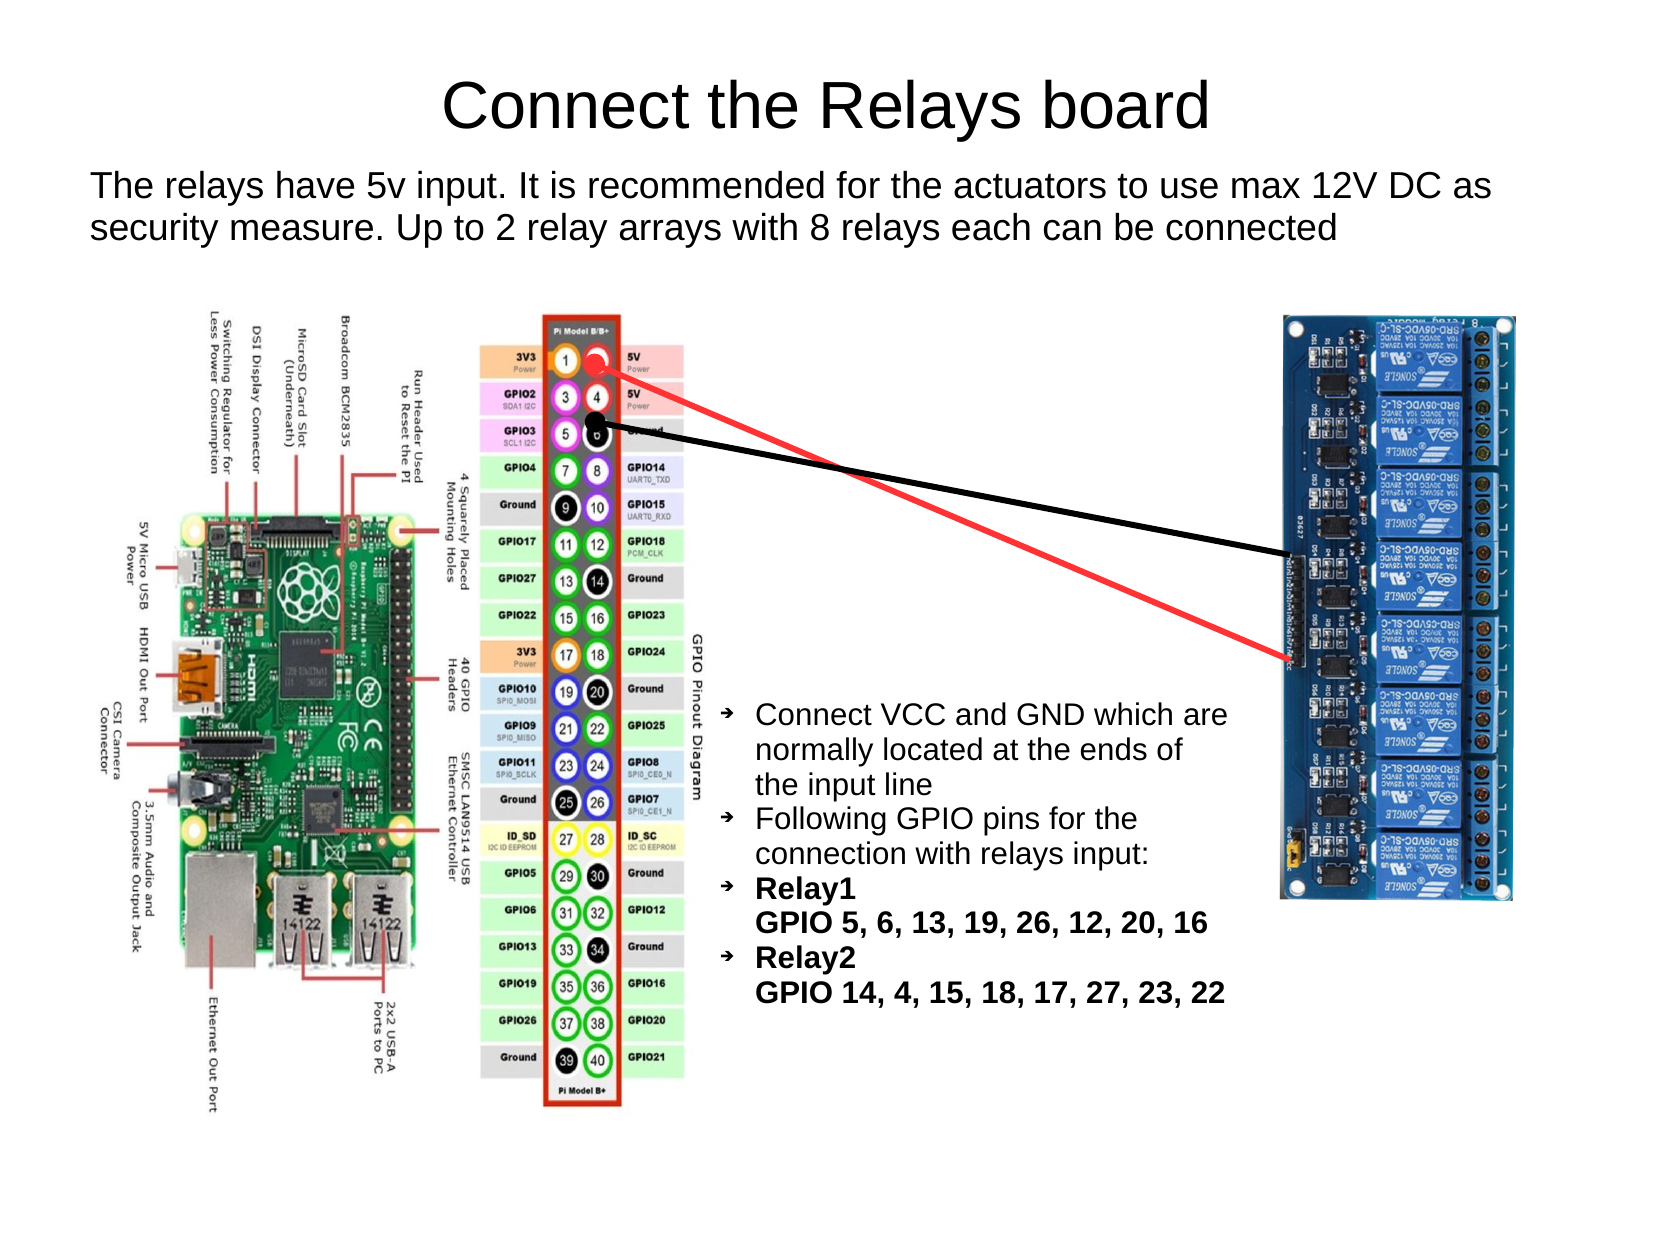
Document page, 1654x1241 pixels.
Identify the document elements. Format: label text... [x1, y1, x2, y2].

picture [1279, 315, 1516, 901]
text_box The relays have 5v input. It is recommended for the actuators to use max 12V DC as security measure. Up to 2 relay arrays with 8 relays each can be connected [75, 157, 1553, 257]
text_box Connect VCC and GND which are normally located at the ends of the input line Following GPIO pins for the connection with relays input: Relay1 GPIO 5, 6, 13, 19, 26, 12, 20, 16 Relay2 GPIO 14, 4, 15, 18, 17, 27, 23, 22 [705, 690, 1246, 1157]
picture [95, 300, 705, 1119]
title Connect the Relays board [82, 45, 1571, 167]
